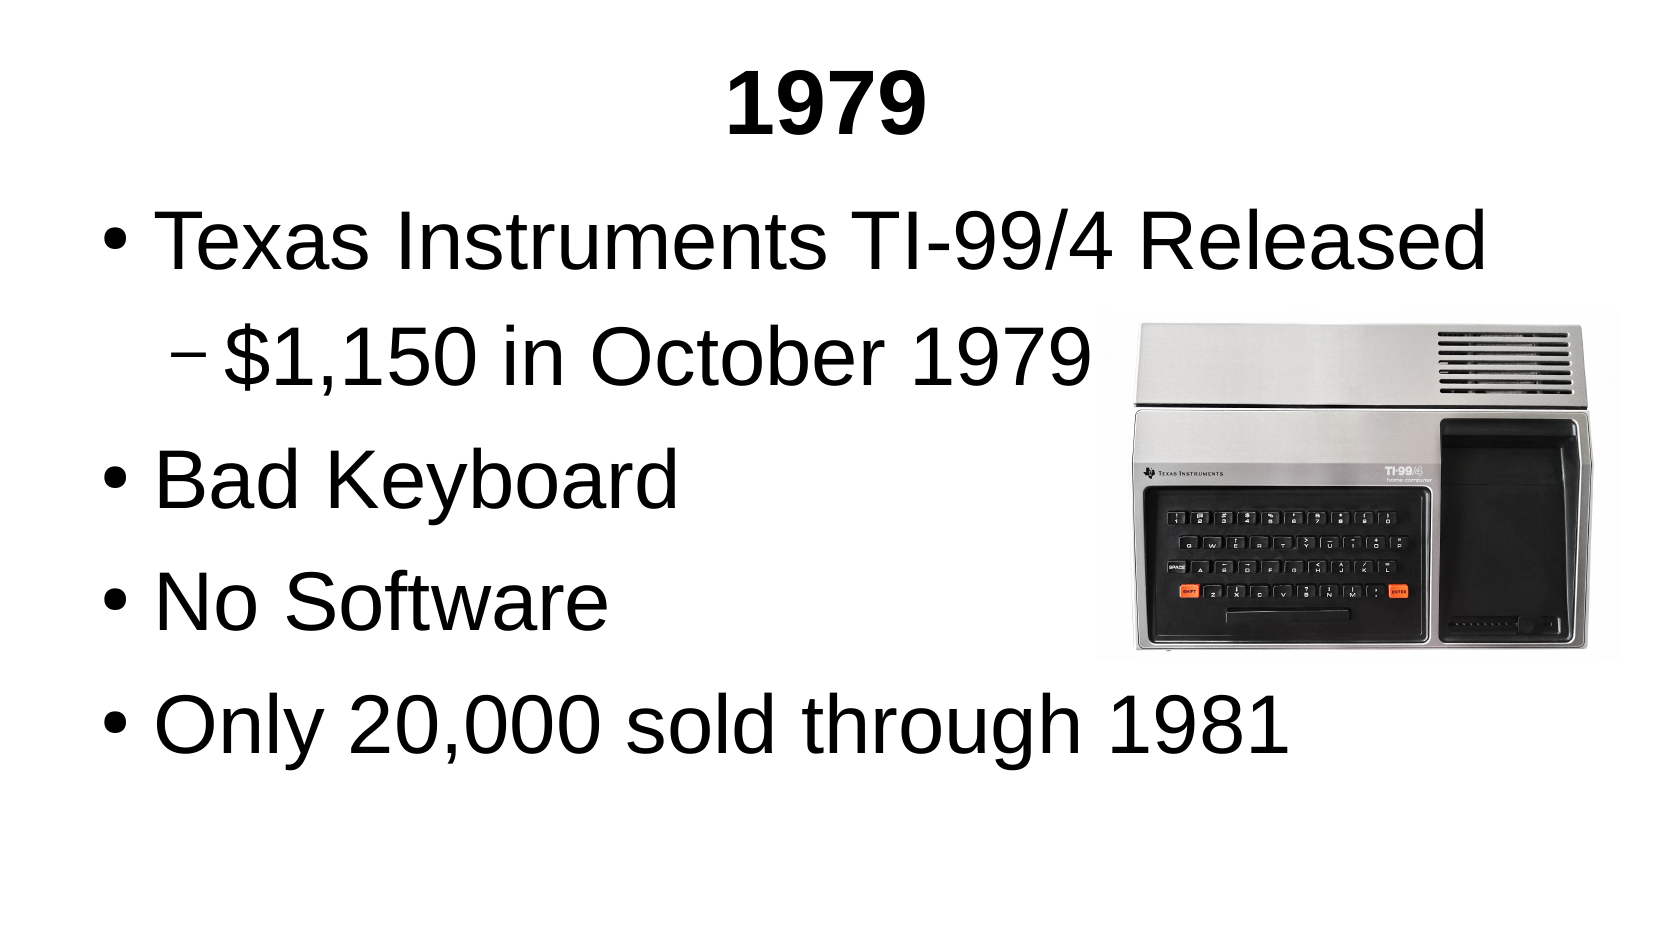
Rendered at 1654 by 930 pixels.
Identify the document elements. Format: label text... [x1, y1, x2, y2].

picture [1097, 311, 1621, 661]
list Texas Instruments TI-99/4 Released $1,150 in October 1979 Bad Keyboard No Software Only 20,000 sold through 1981 [82, 193, 1571, 892]
title 1979 [82, 25, 1571, 181]
